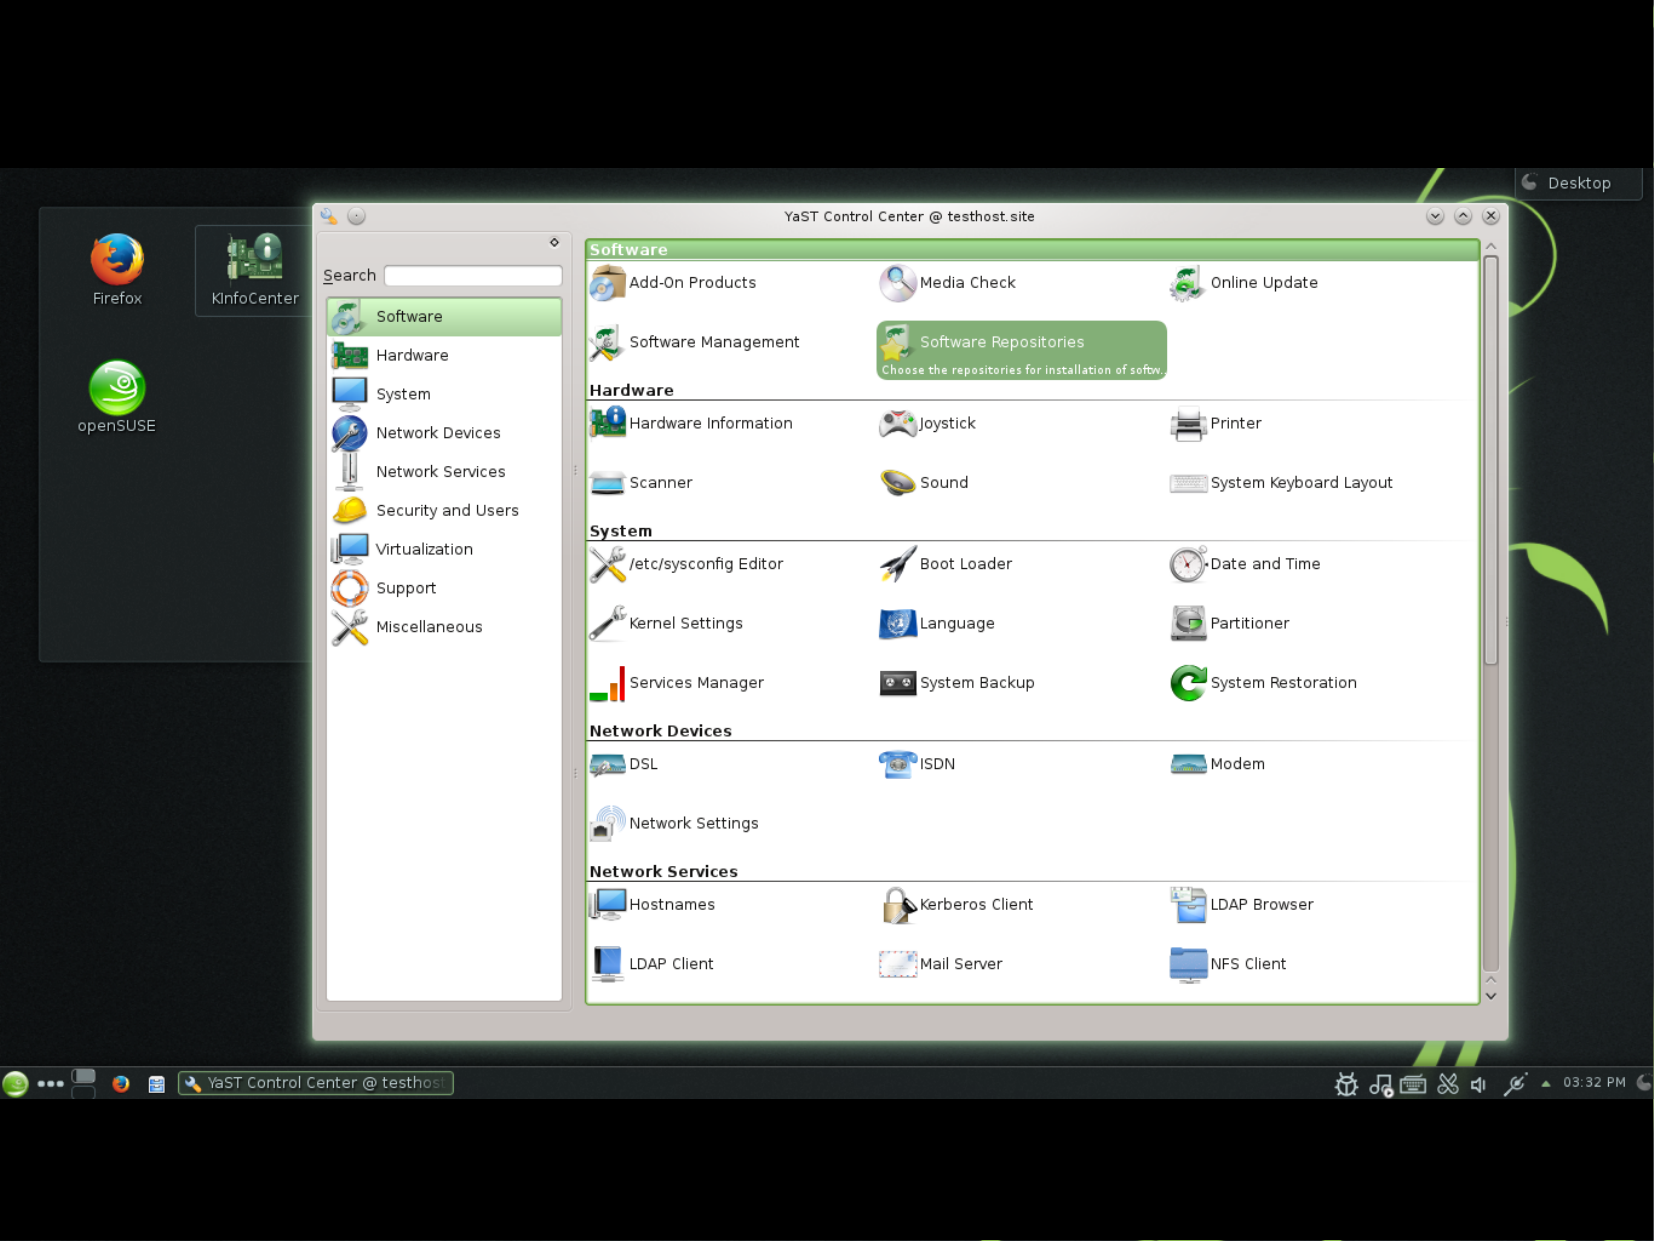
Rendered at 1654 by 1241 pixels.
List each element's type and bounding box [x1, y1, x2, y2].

text_box [0, 1099, 1654, 1241]
text_box [0, 0, 1654, 168]
picture [0, 168, 1654, 1099]
